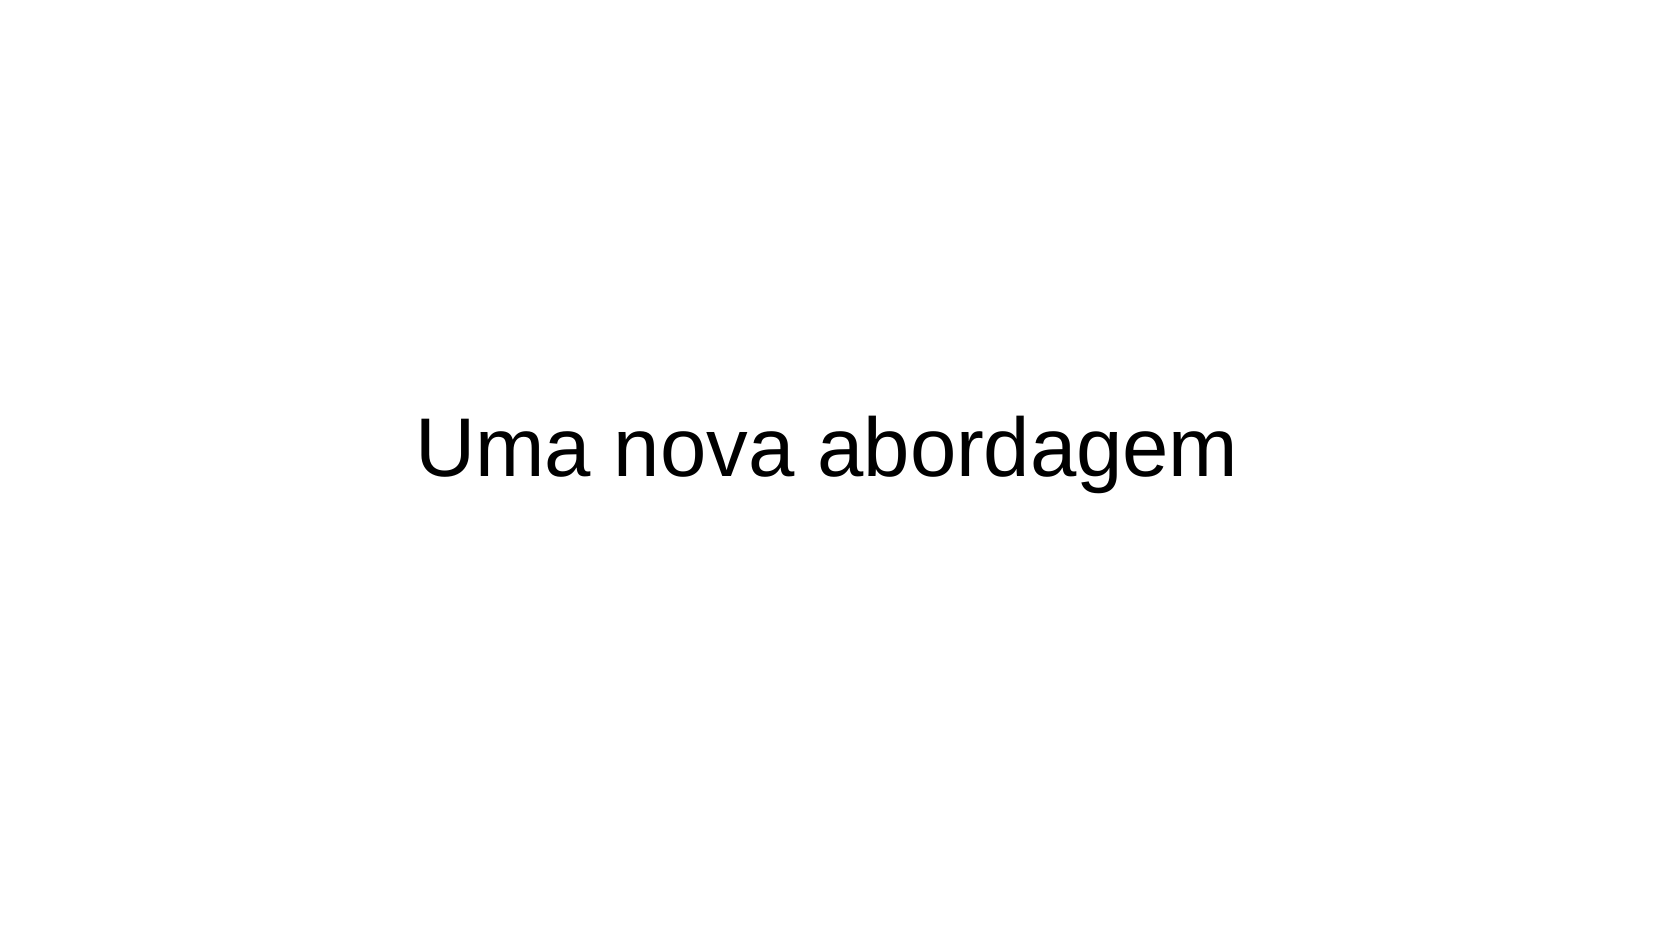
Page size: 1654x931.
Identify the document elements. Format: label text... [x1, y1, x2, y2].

text_box Uma nova abordagem [0, 394, 1654, 502]
